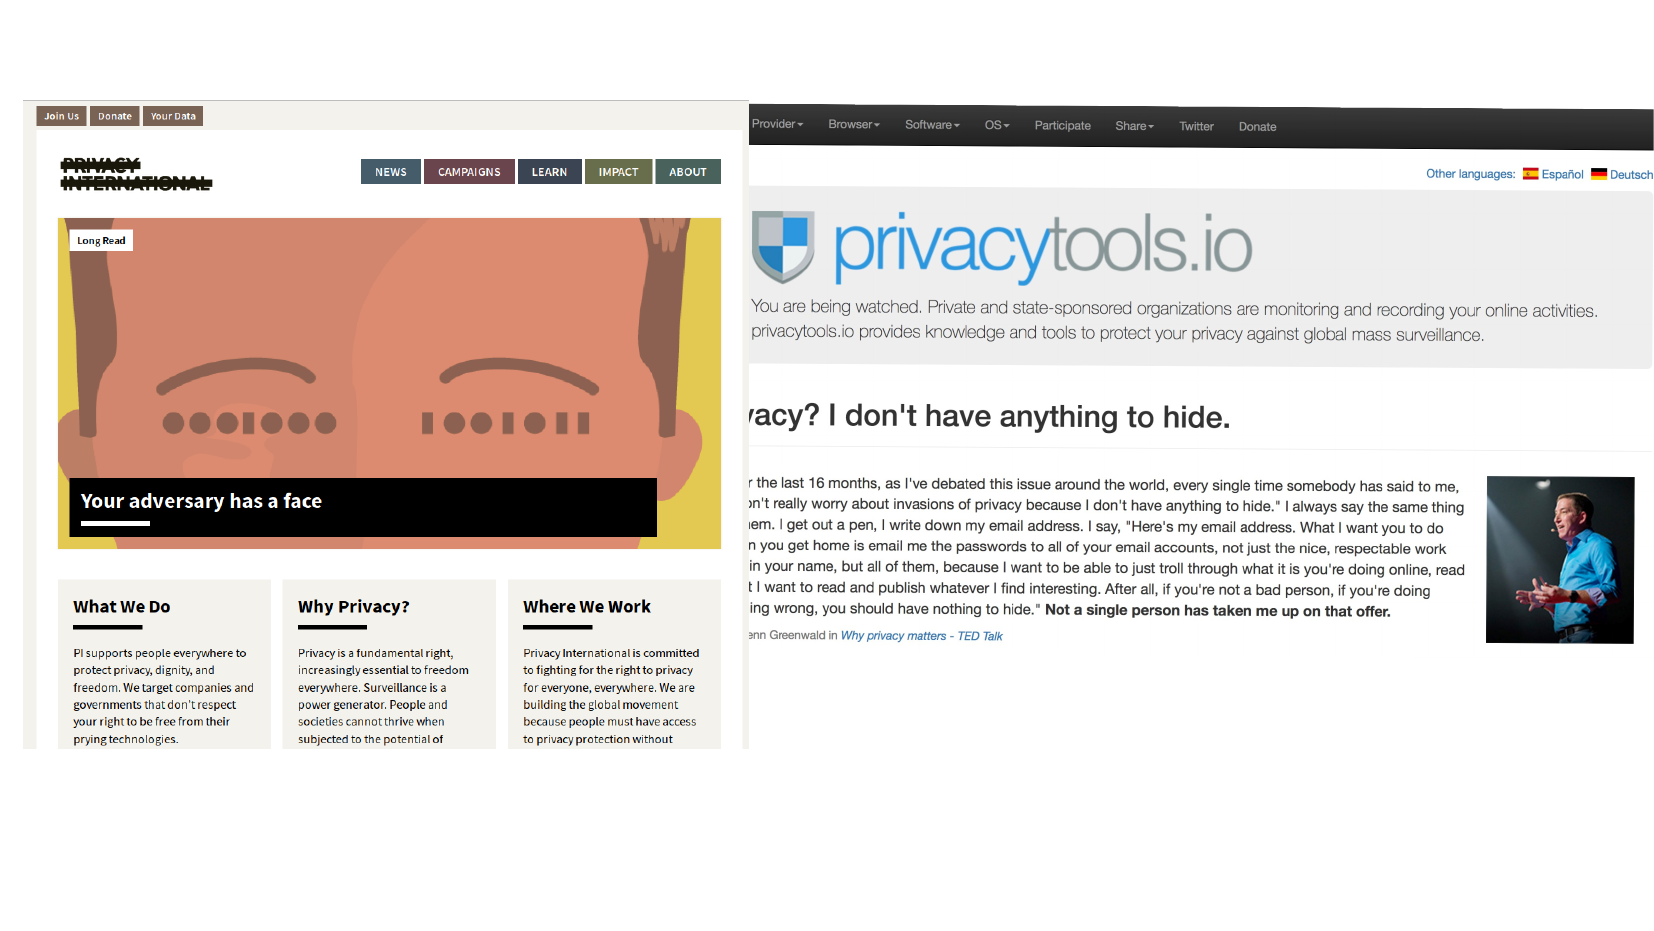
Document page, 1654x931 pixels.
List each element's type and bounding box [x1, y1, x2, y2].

picture [23, 100, 1654, 749]
